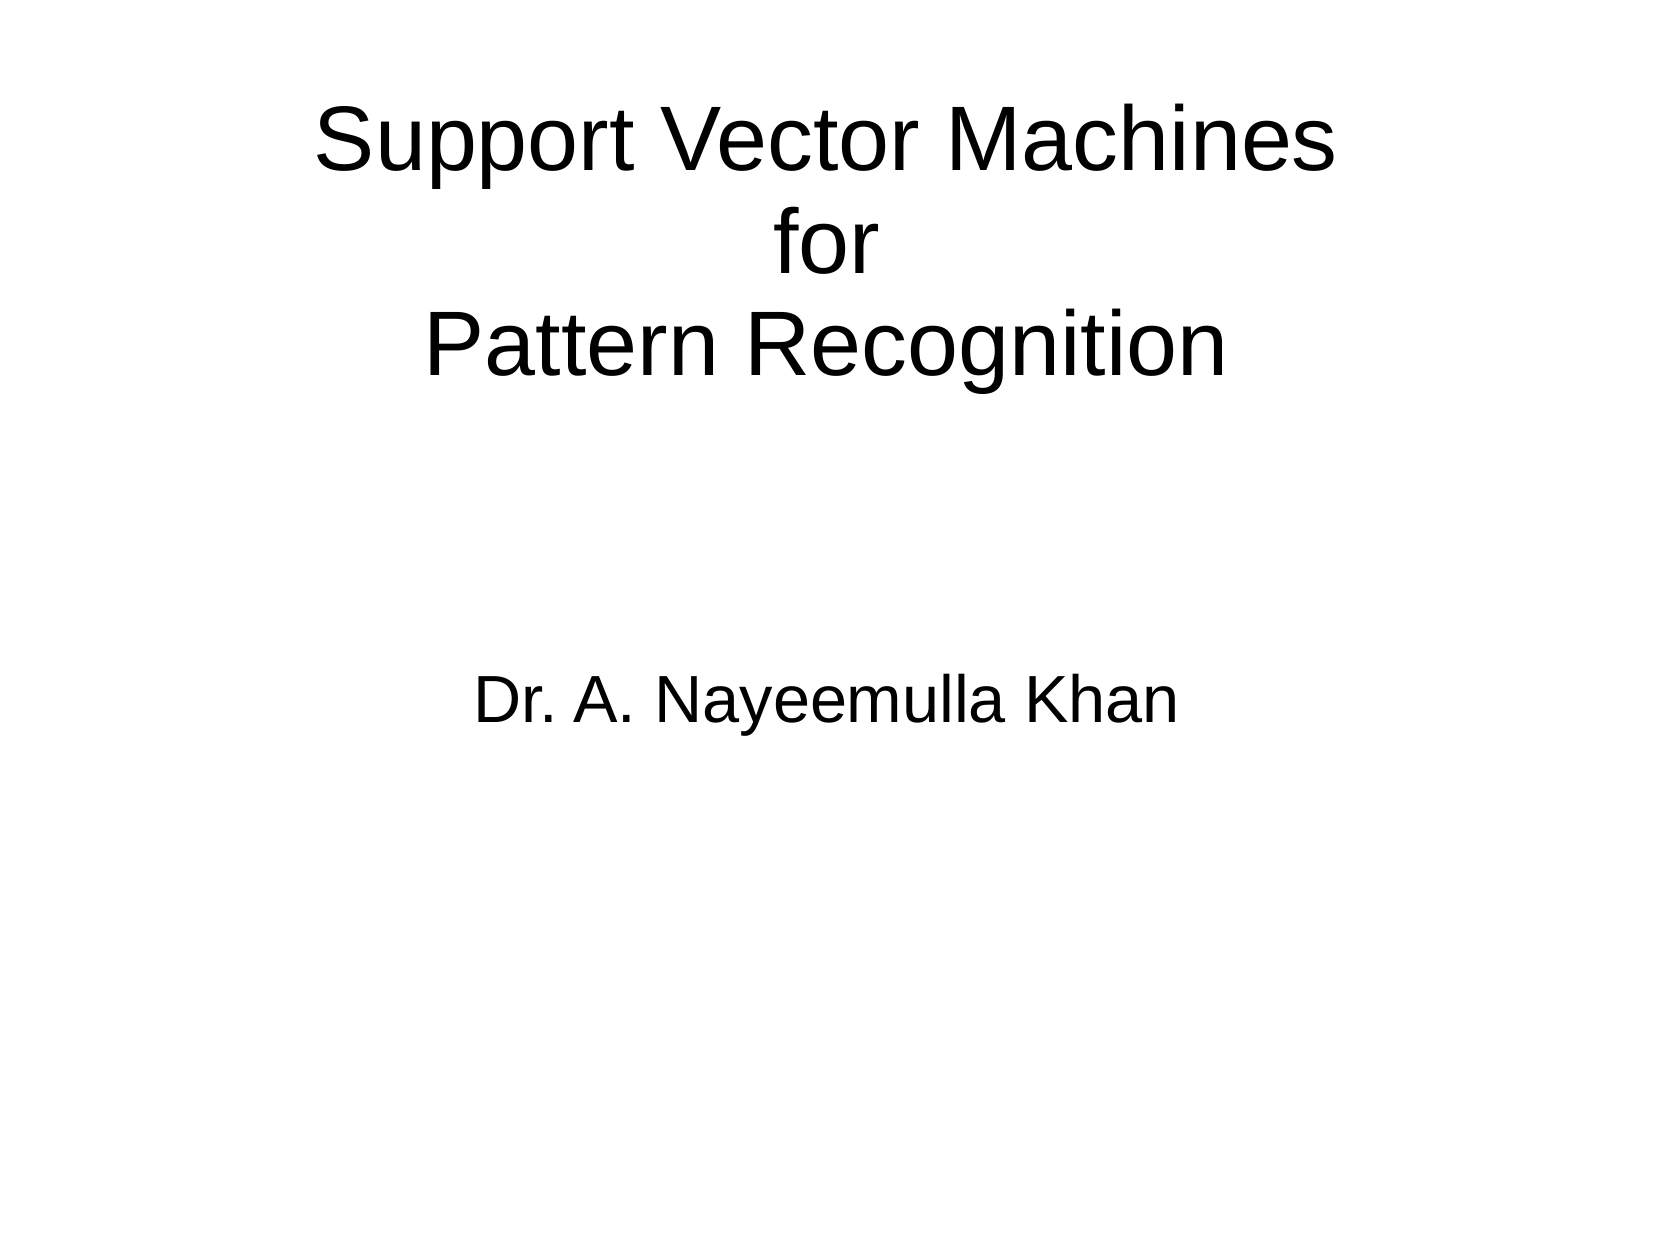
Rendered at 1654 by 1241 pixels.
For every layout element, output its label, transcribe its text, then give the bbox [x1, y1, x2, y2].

title Support Vector Machines for Pattern Recognition [82, 87, 1571, 290]
subtitle Dr. A. Nayeemulla Khan [82, 290, 1571, 1109]
